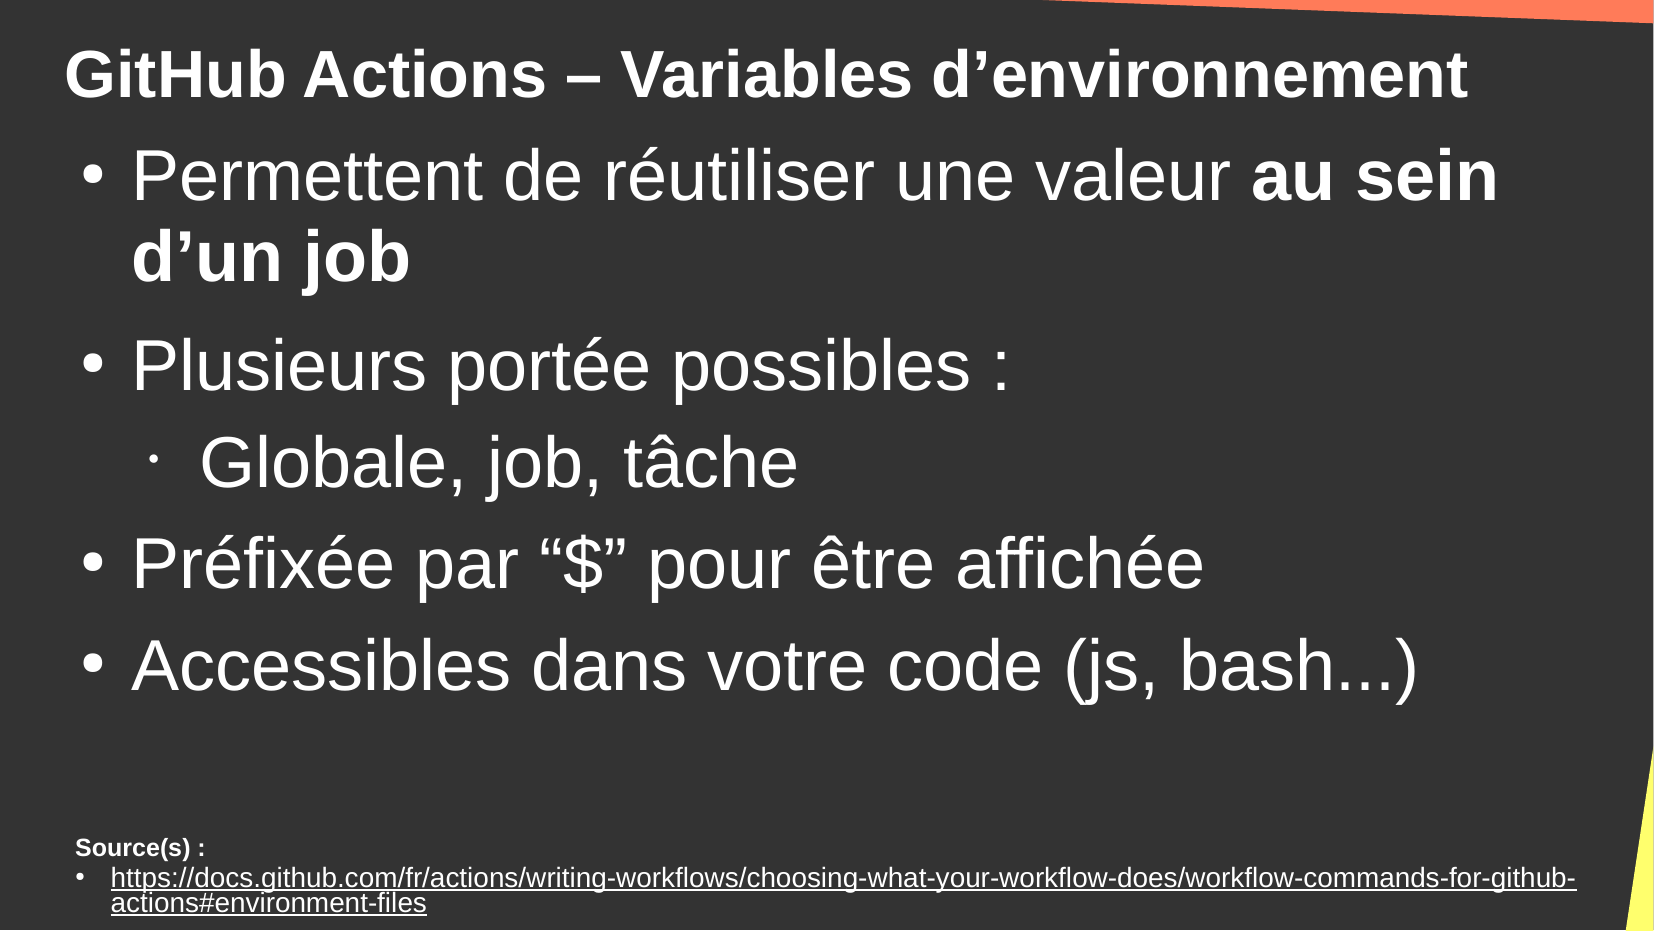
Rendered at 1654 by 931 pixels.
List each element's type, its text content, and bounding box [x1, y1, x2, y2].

title GitHub Actions – Variables d’environnement [64, 37, 1471, 135]
text_box [1625, 742, 1654, 931]
text_box [1042, 0, 1654, 24]
list Permettent de réutiliser une valeur au sein d’un job Plusieurs portée possibles : Globale, job, tâche Préfixée par “$” pour être affichée Accessibles dans votre code (js, bash...) [63, 135, 1542, 709]
text_box Source(s) : https://docs.github.com/fr/actions/writing-workflows/choosing-what-your-workflow-does/workflow-commands-for-github-actions#environment-files [60, 826, 1607, 901]
